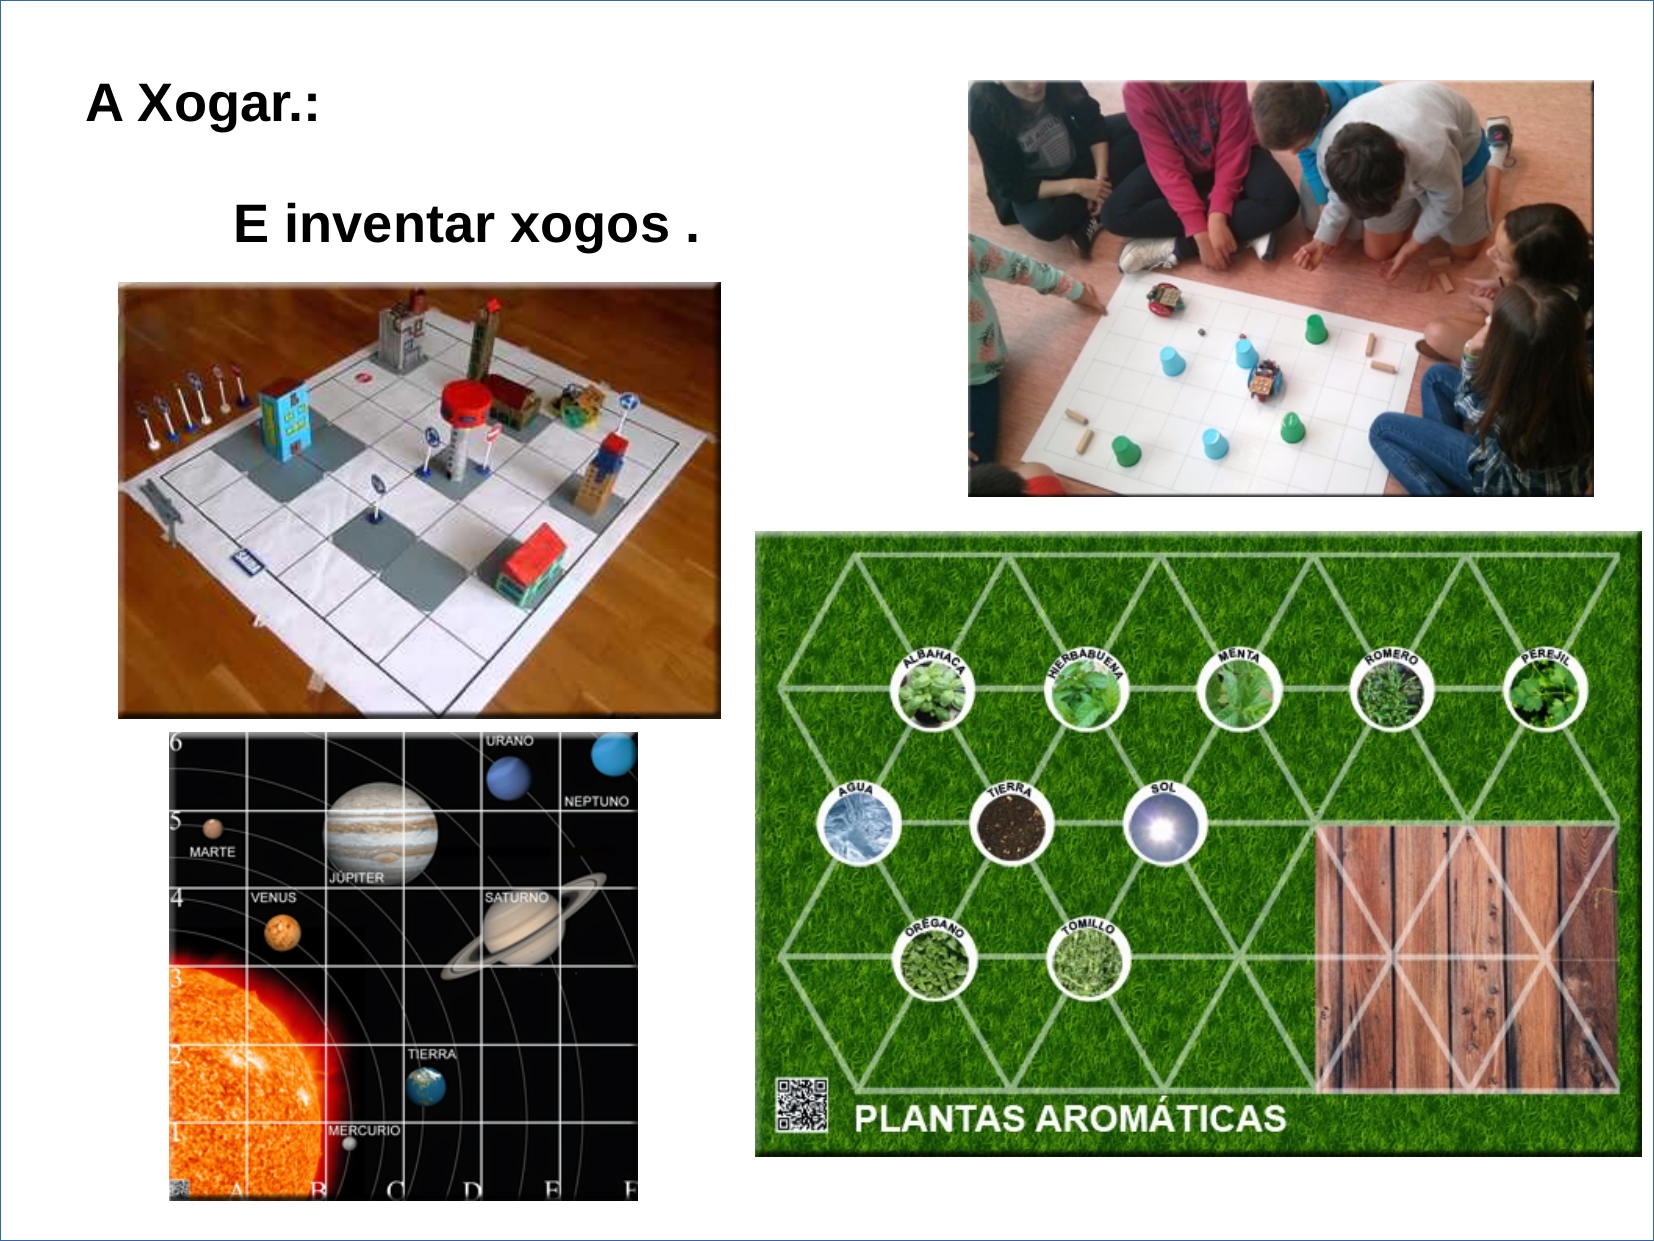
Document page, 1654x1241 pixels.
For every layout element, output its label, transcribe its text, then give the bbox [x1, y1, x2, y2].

picture [169, 732, 638, 1202]
picture [968, 80, 1594, 497]
picture [755, 531, 1642, 1157]
picture [118, 282, 721, 719]
text_box A Xogar.: E inventar xogos . [70, 64, 1630, 1105]
